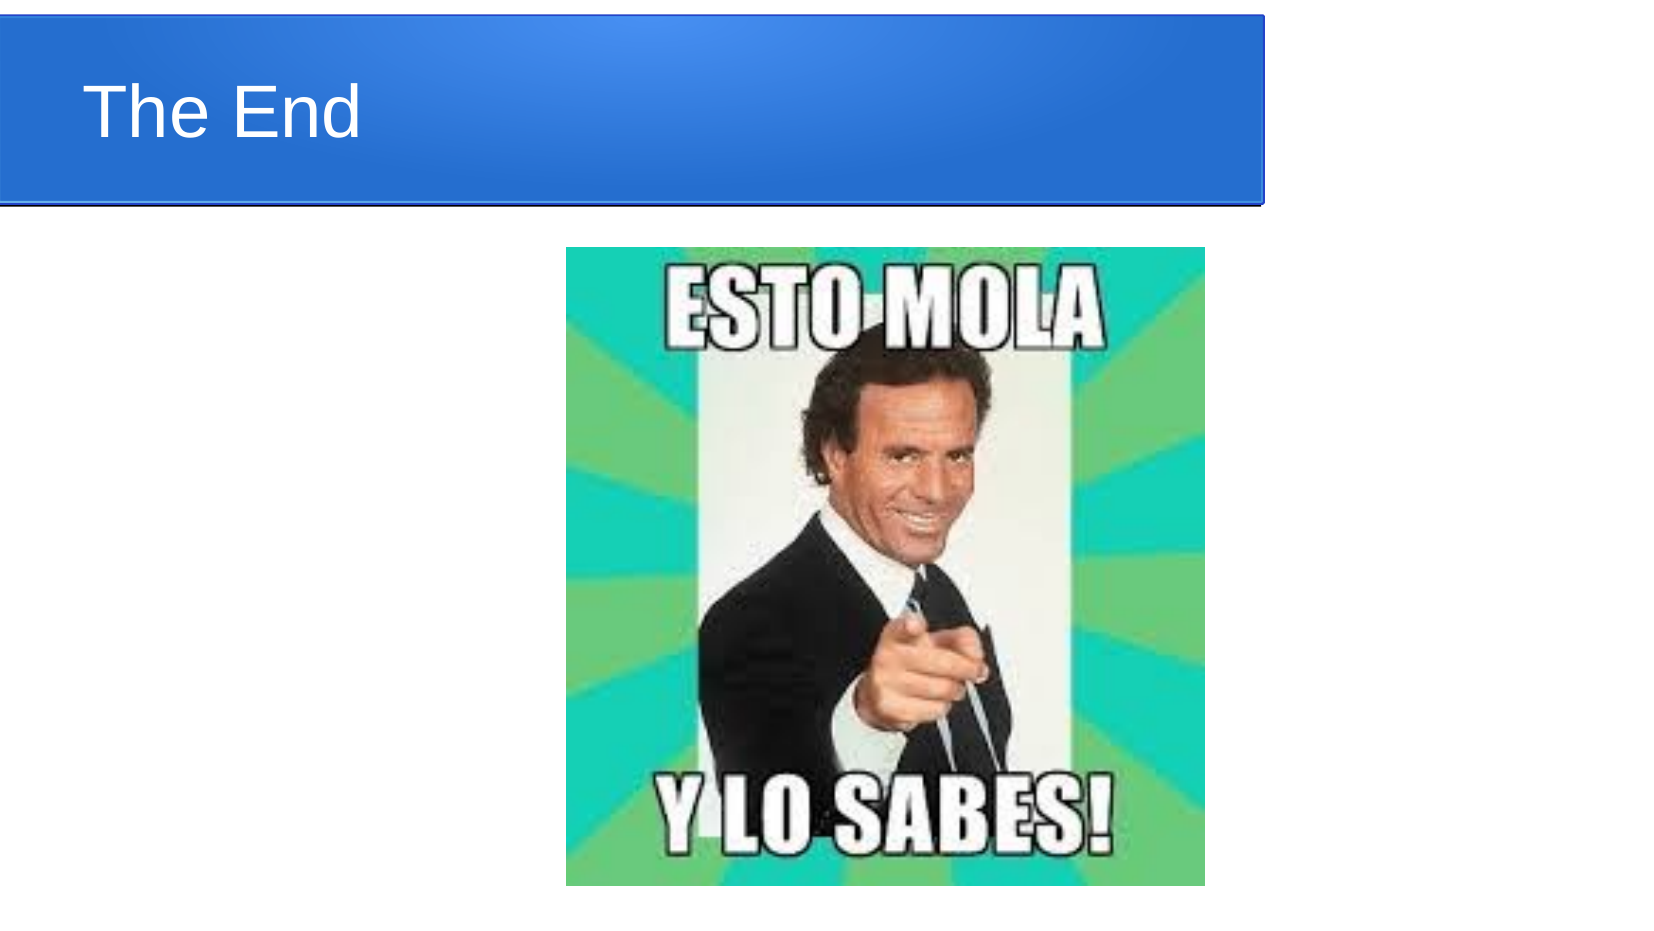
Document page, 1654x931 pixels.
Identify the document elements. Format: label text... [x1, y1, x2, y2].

title The End [82, 35, 1235, 189]
picture [566, 247, 1205, 886]
